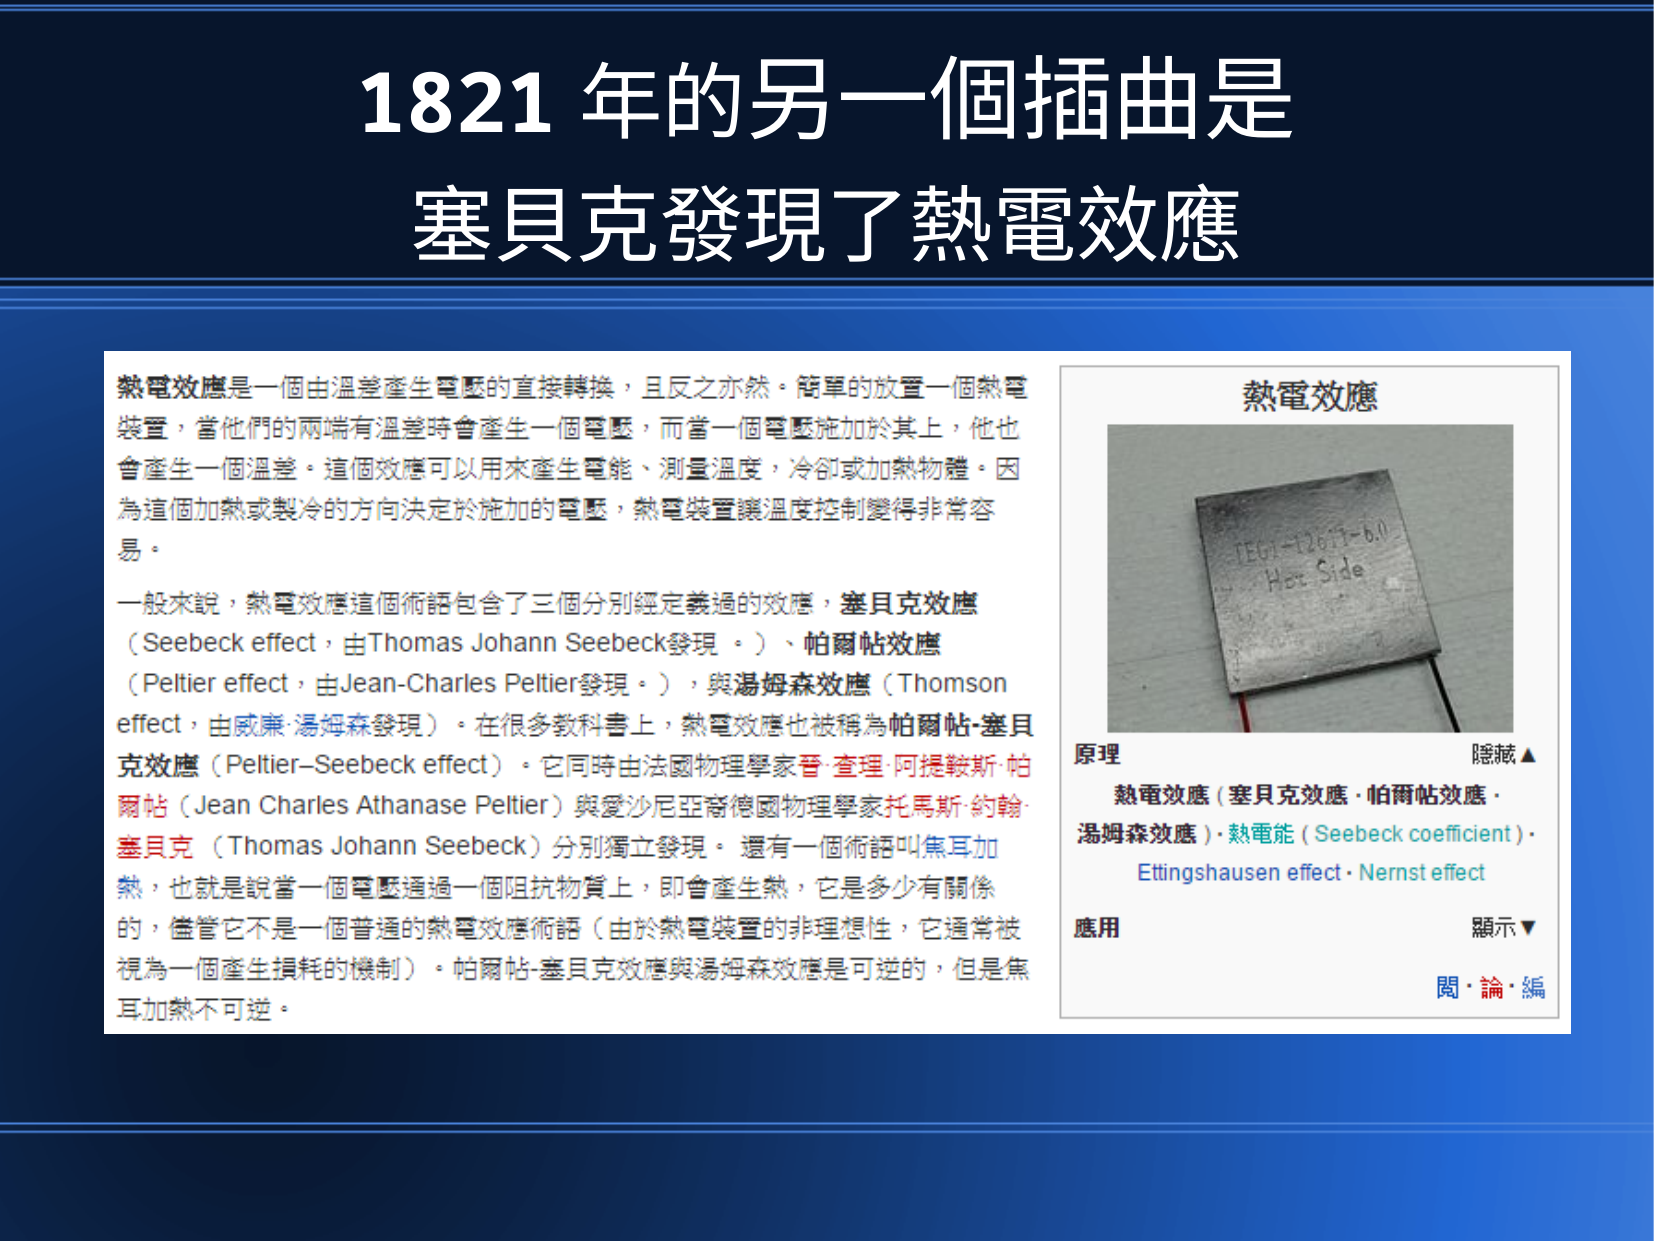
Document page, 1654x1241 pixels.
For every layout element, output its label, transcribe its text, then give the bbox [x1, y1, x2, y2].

title 1821年的另一個插曲是 塞貝克發現了熱電效應 [82, 48, 1571, 258]
picture [0, 0, 1654, 1241]
